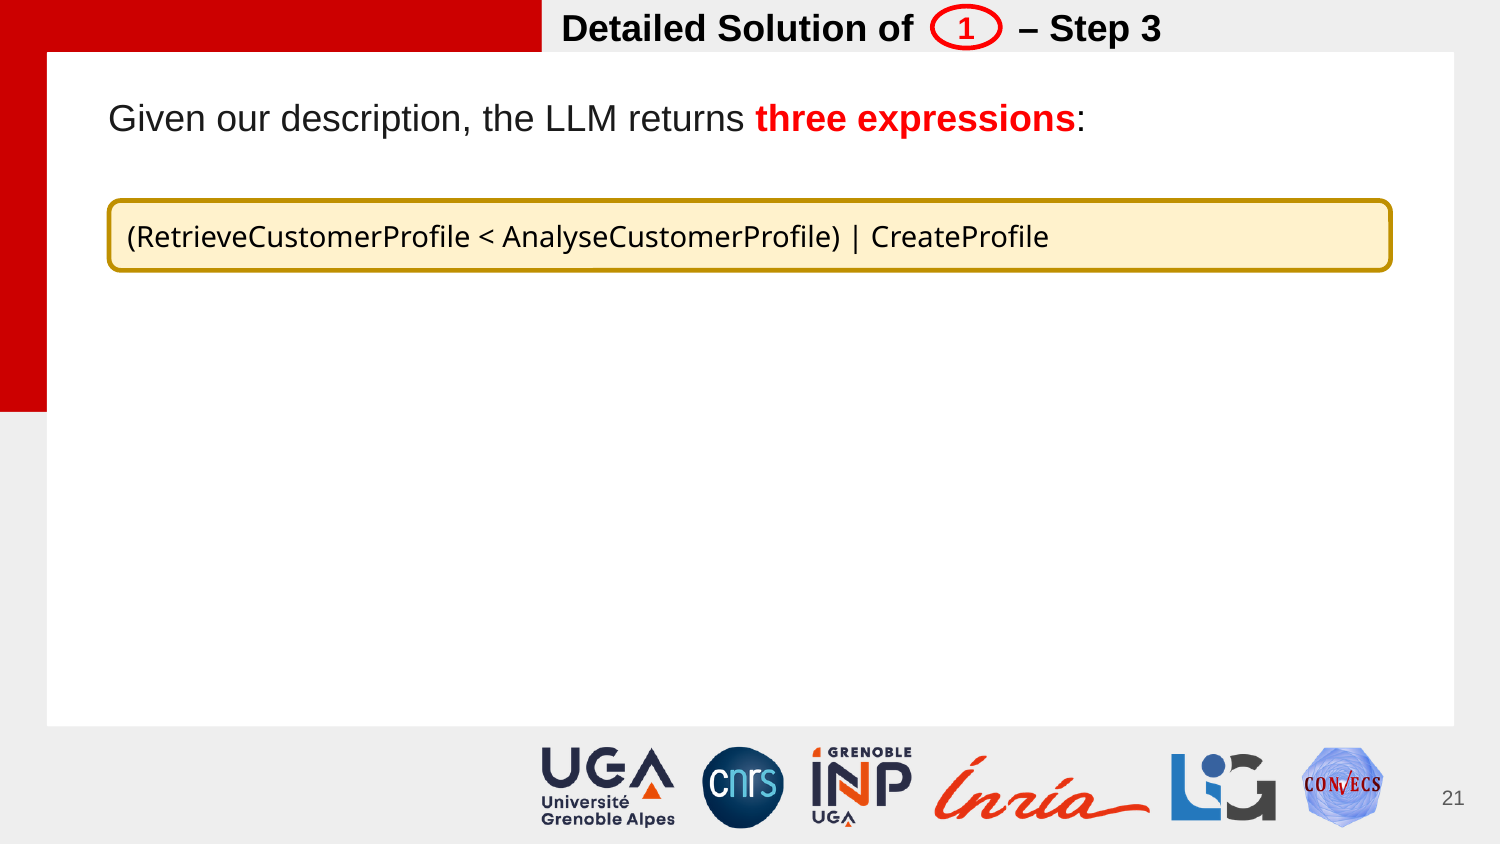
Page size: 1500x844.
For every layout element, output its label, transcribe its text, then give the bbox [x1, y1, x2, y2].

text_box (RetrieveCustomerProfile < AnalyseCustomerProfile) | CreateProfile [109, 200, 1391, 271]
slide_number <numéro> [1389, 764, 1480, 830]
text_box Given our description, the LLM returns three expressions: [93, 90, 1377, 146]
text_box 1 [932, 6, 1001, 49]
text_box Detailed Solution of – Step 3 [546, 0, 1441, 55]
picture [0, 0, 1500, 844]
